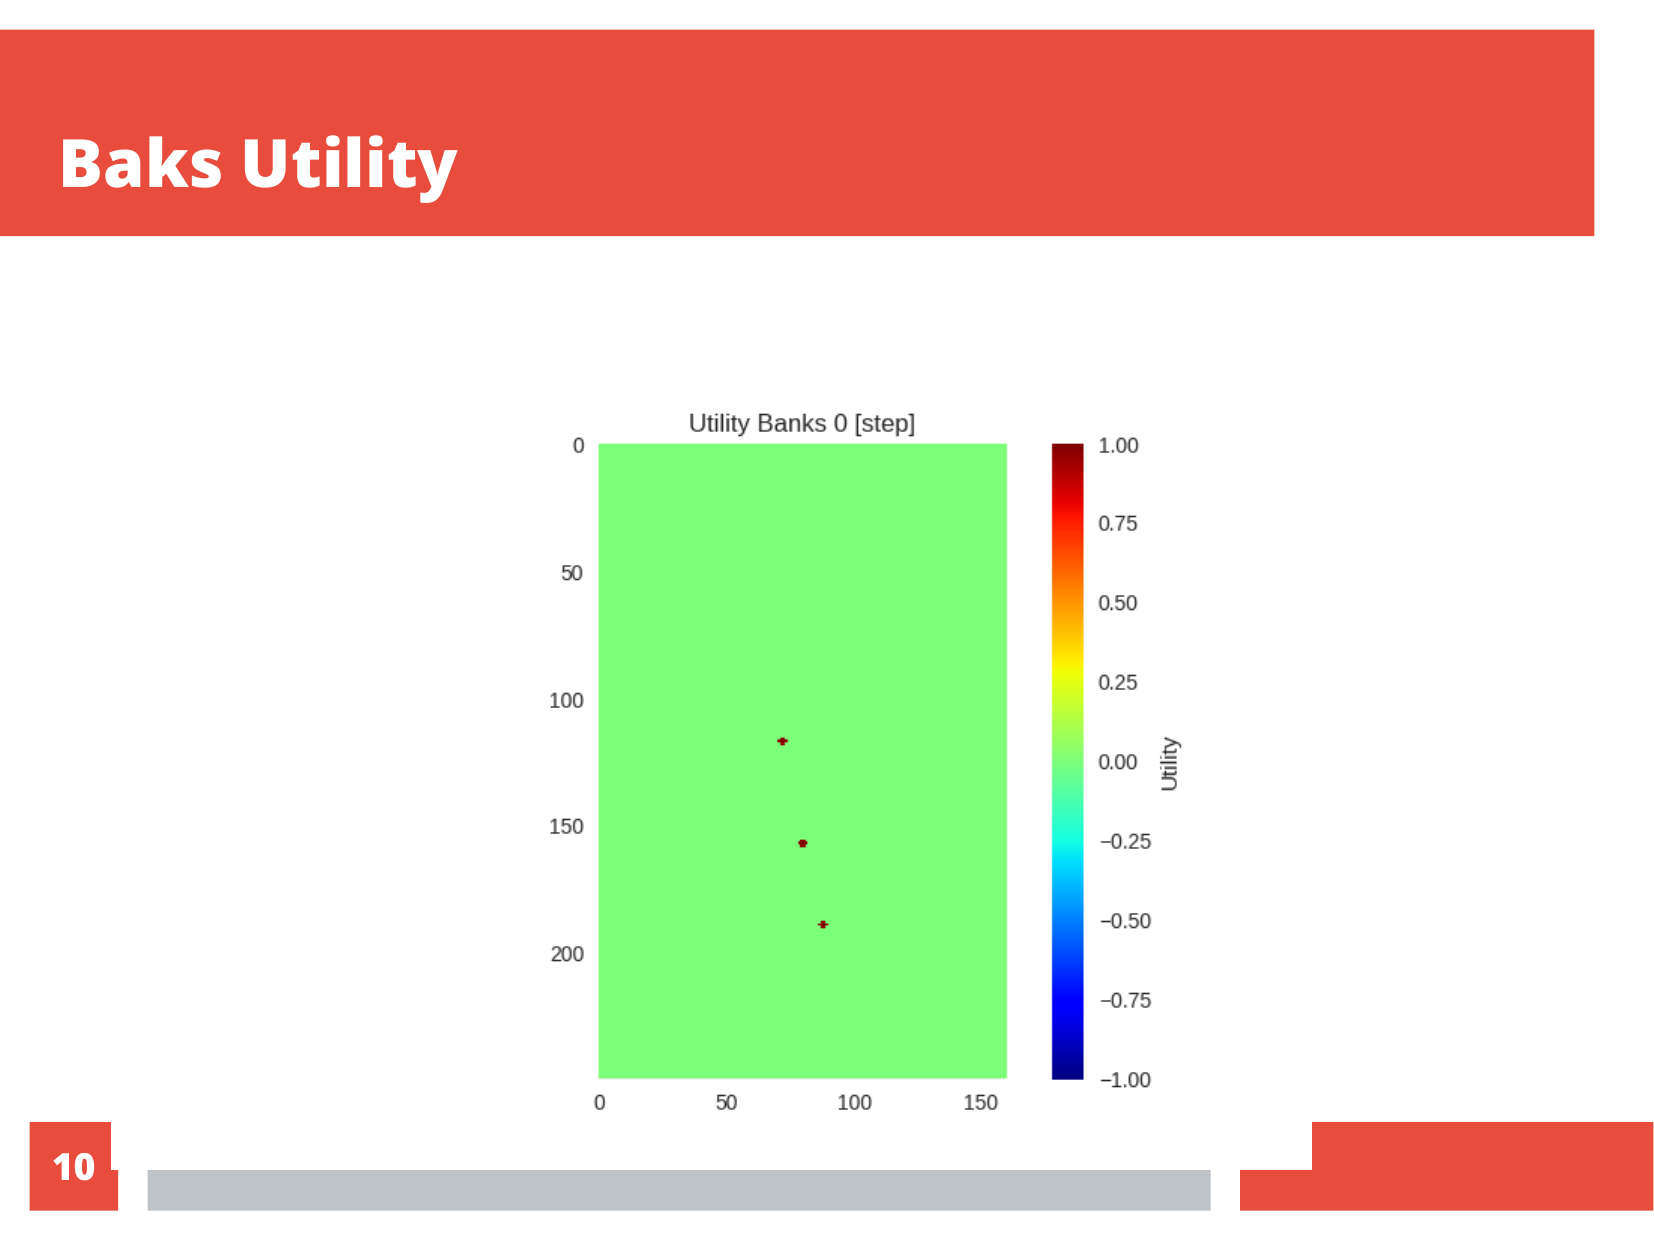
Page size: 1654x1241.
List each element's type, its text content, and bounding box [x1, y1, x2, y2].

title Baks Utility [59, 59, 1595, 207]
picture [111, 345, 1312, 1171]
